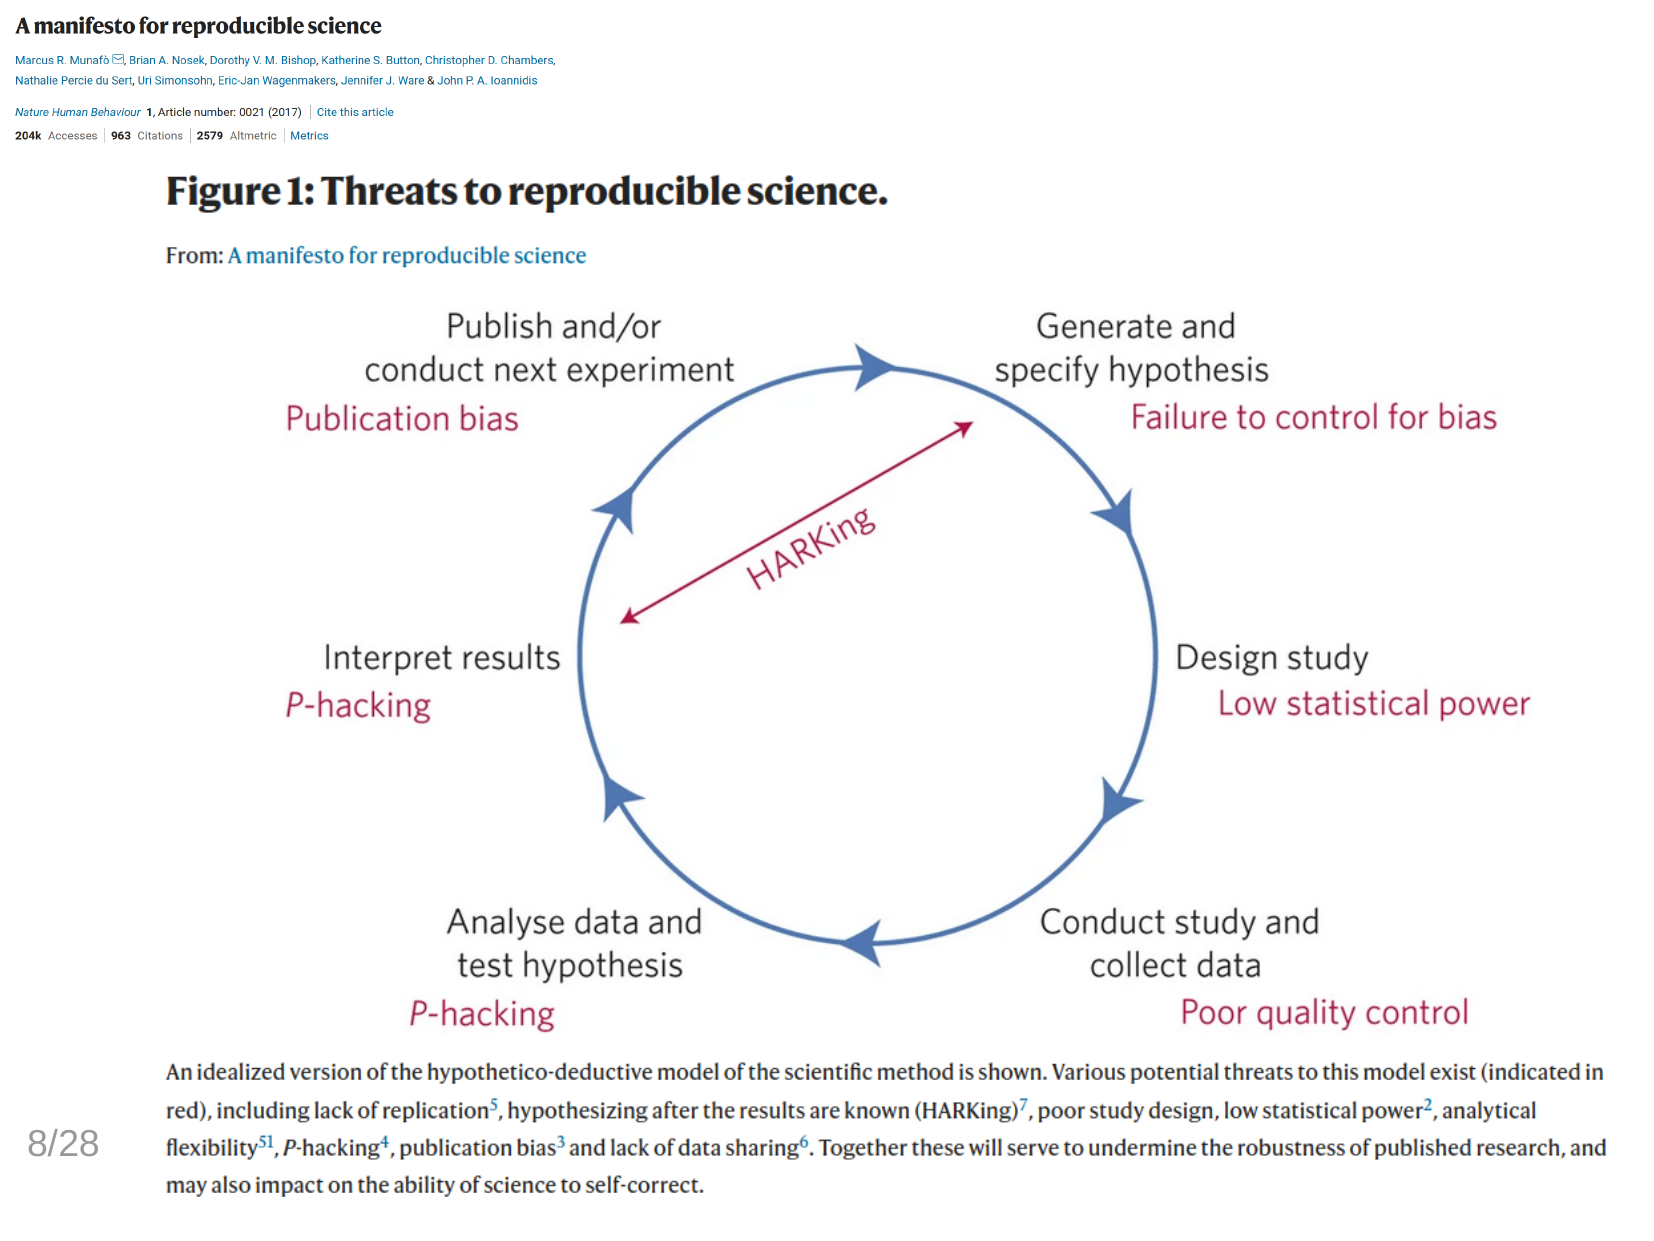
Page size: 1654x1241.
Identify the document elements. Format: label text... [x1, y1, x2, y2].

text_box <number>/28 [12, 1114, 244, 1186]
picture [5, 13, 571, 148]
picture [149, 165, 1641, 1230]
